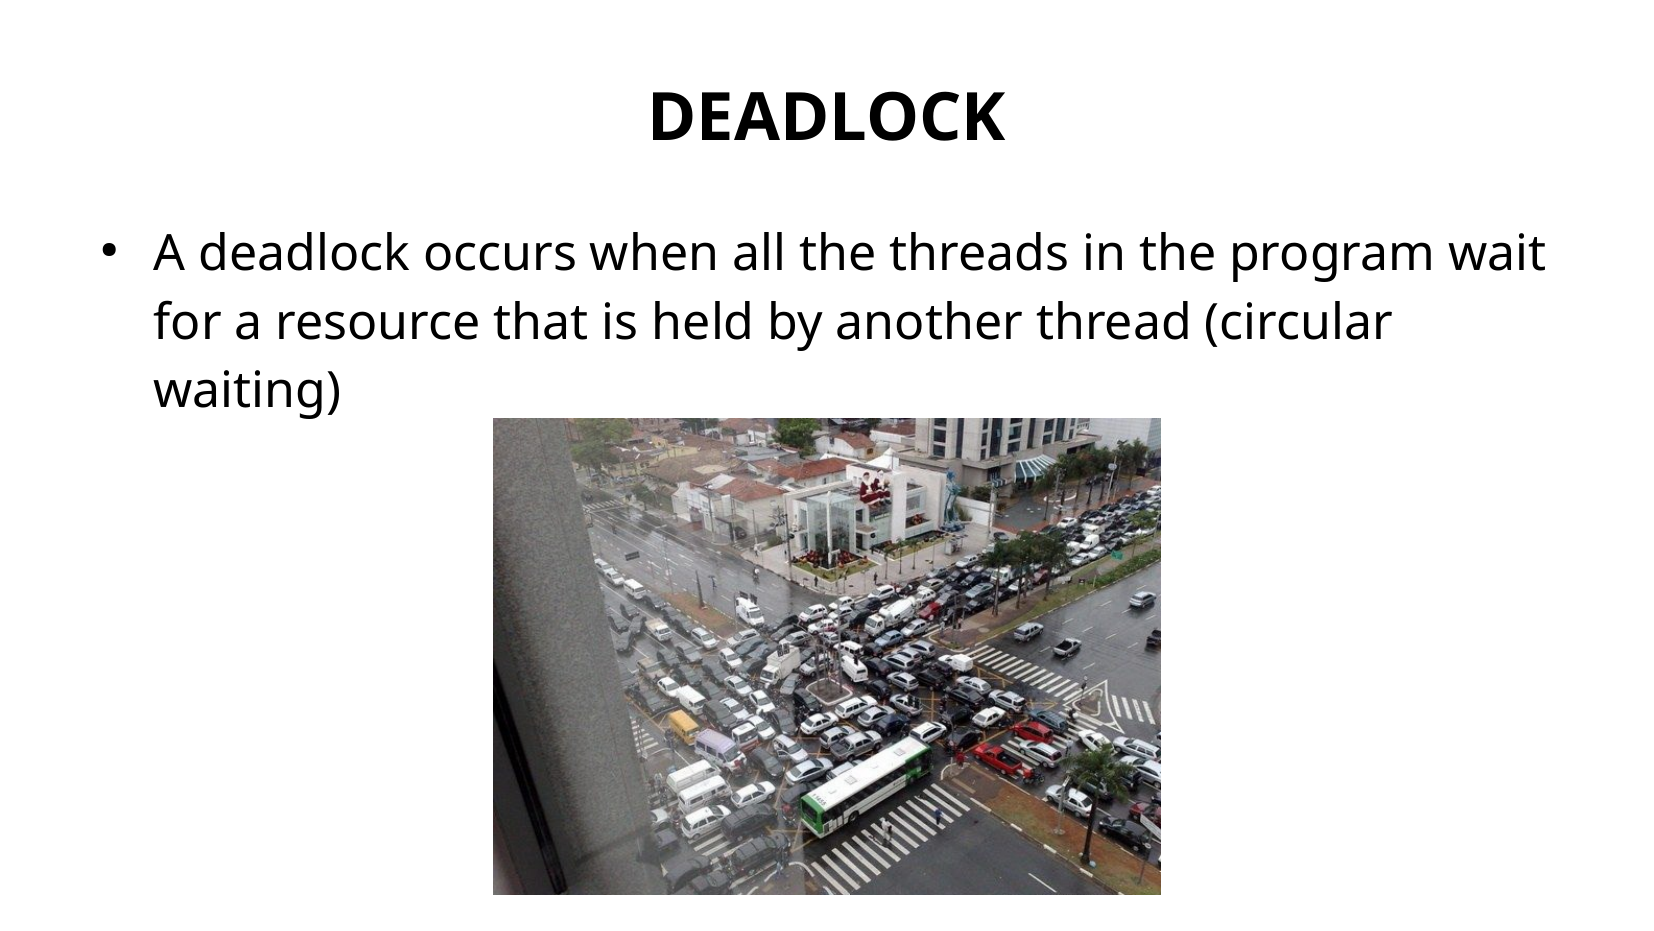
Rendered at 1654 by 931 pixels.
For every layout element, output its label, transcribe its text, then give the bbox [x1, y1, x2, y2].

picture [493, 418, 1161, 895]
list A deadlock occurs when all the threads in the program wait for a resource that is held by another thread (circular waiting) [82, 217, 1571, 757]
title DEADLOCK [82, 36, 1571, 193]
